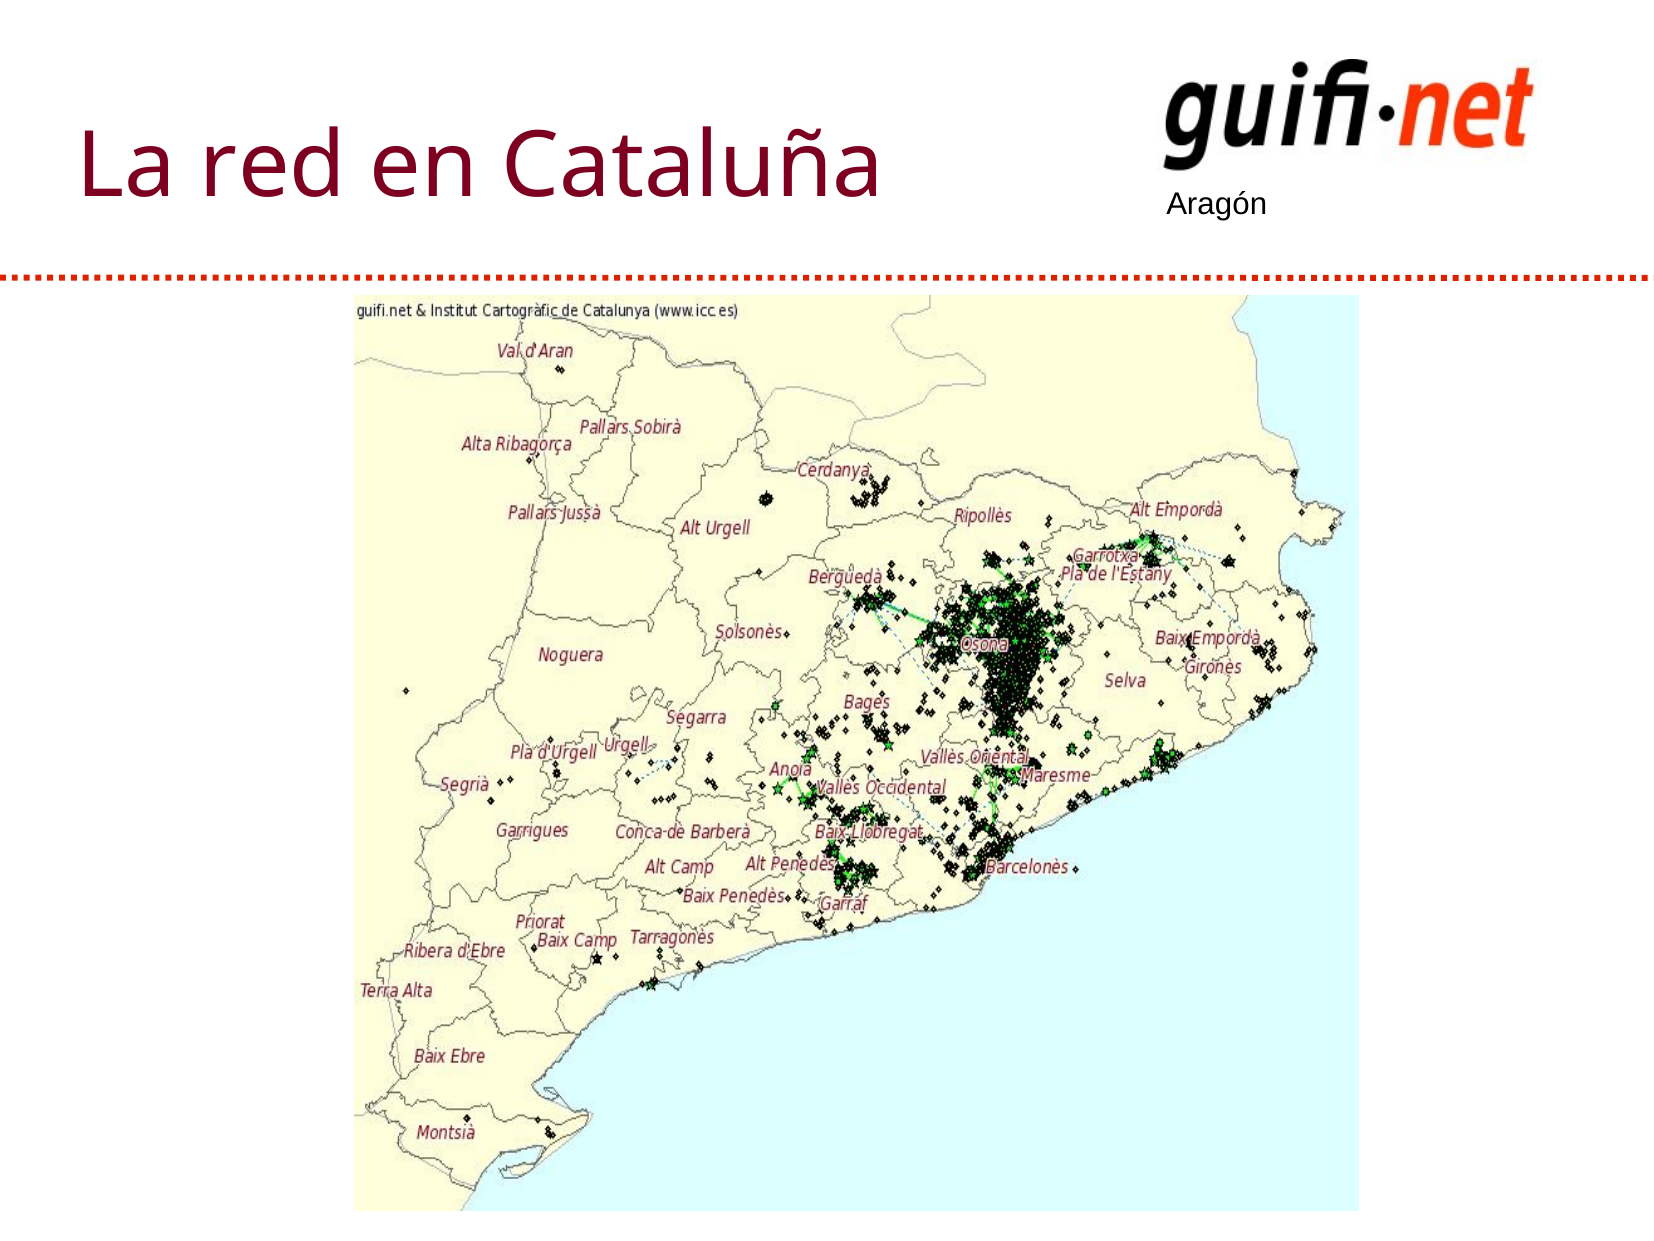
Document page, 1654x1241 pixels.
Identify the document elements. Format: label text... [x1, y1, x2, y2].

picture [354, 295, 1359, 1211]
picture [1157, 59, 1542, 172]
title La red en Cataluña [76, 59, 1093, 267]
